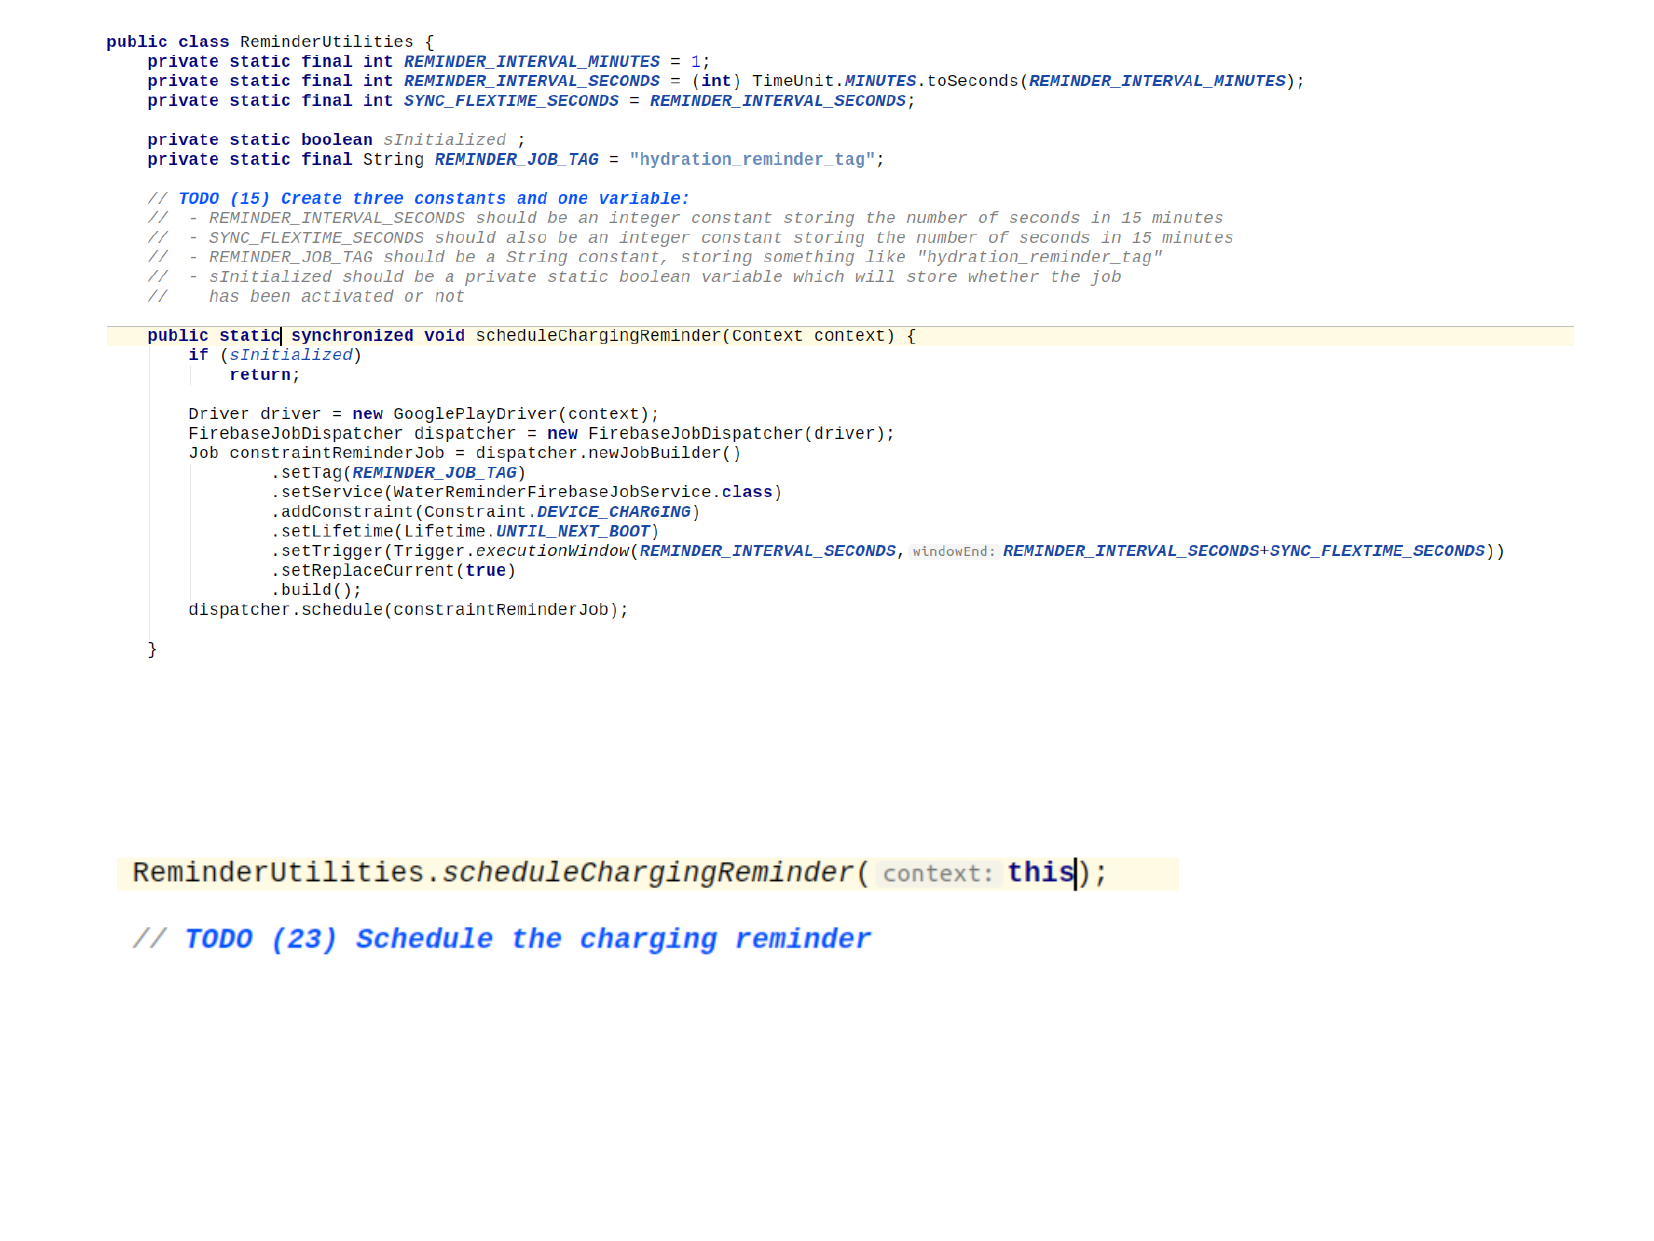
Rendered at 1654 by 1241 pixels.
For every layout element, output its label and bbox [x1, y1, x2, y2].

picture [107, 28, 1574, 660]
picture [117, 850, 1179, 964]
